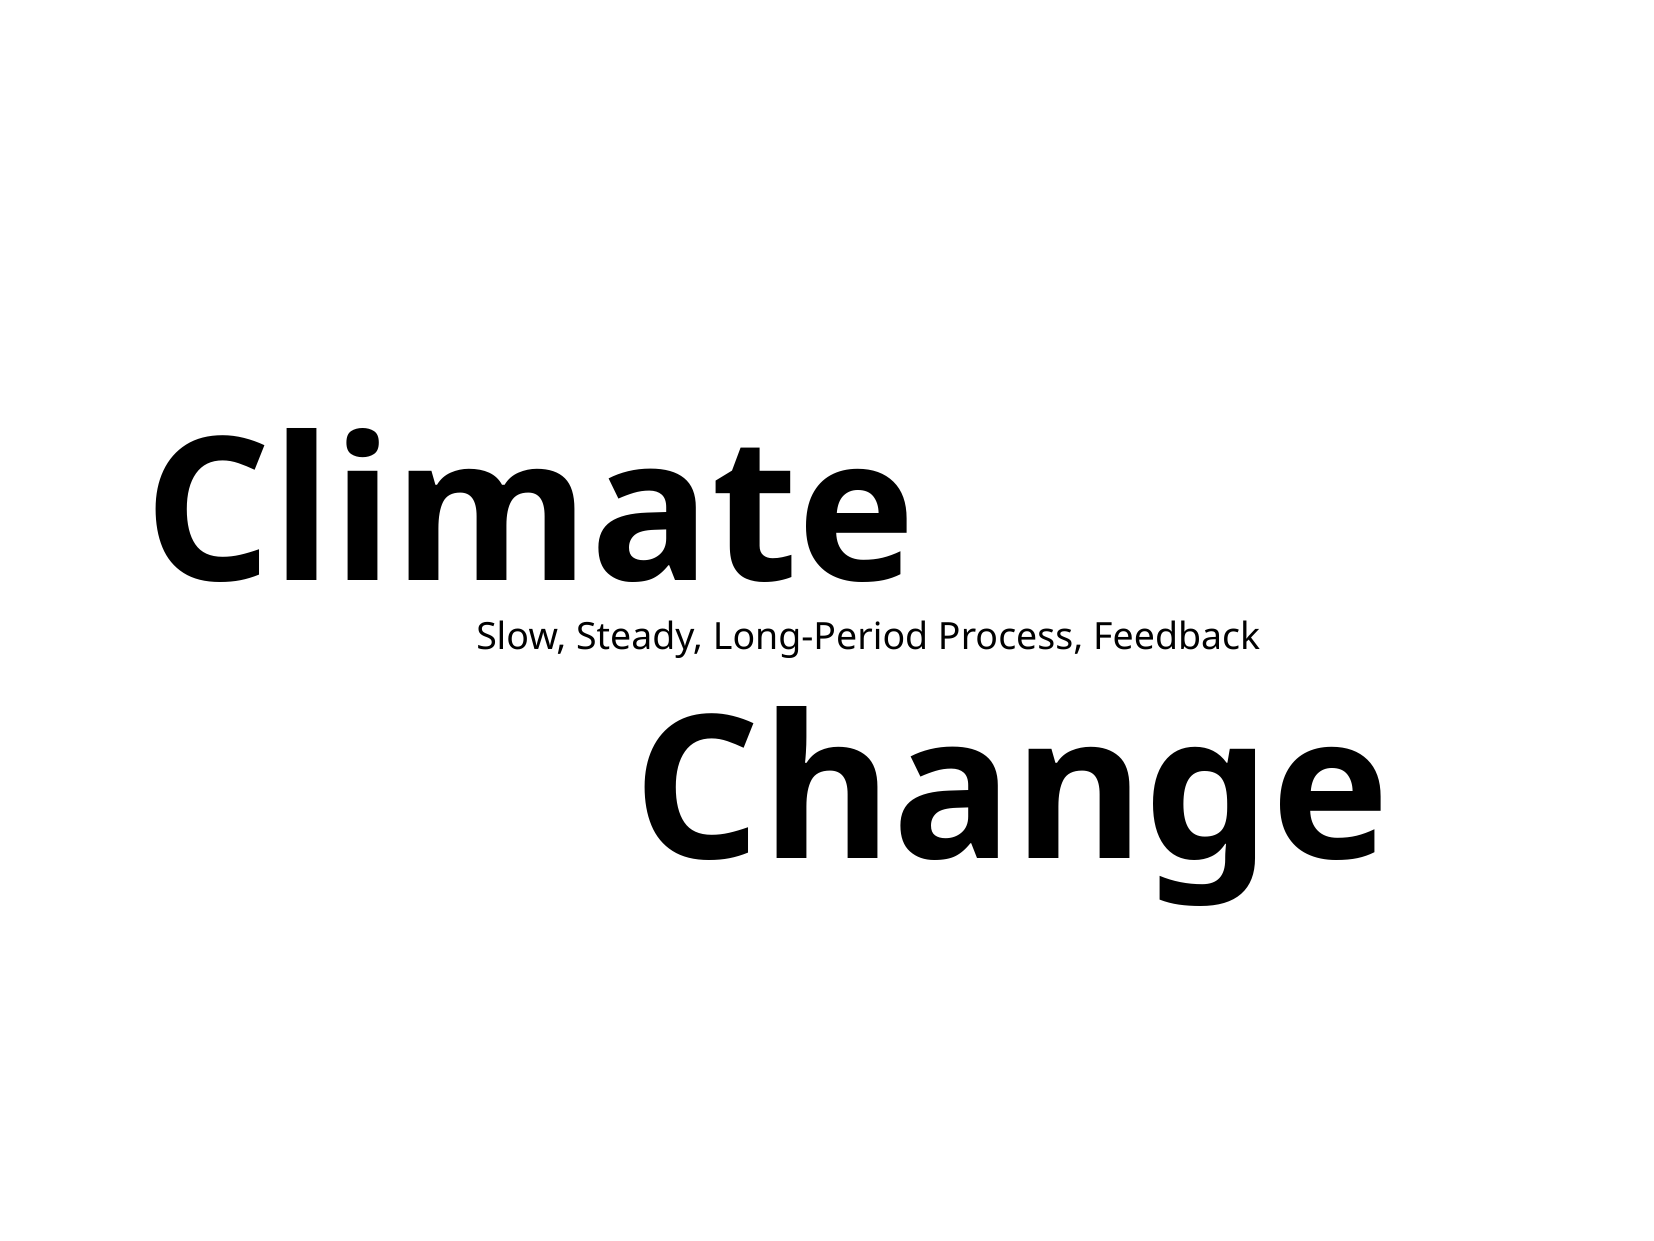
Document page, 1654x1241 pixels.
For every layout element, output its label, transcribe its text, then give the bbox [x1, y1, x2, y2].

text_box Change [566, 637, 1512, 929]
text_box Climate [129, 359, 1441, 650]
text_box Slow, Steady, Long-Period Process, Feedback [354, 602, 1300, 663]
